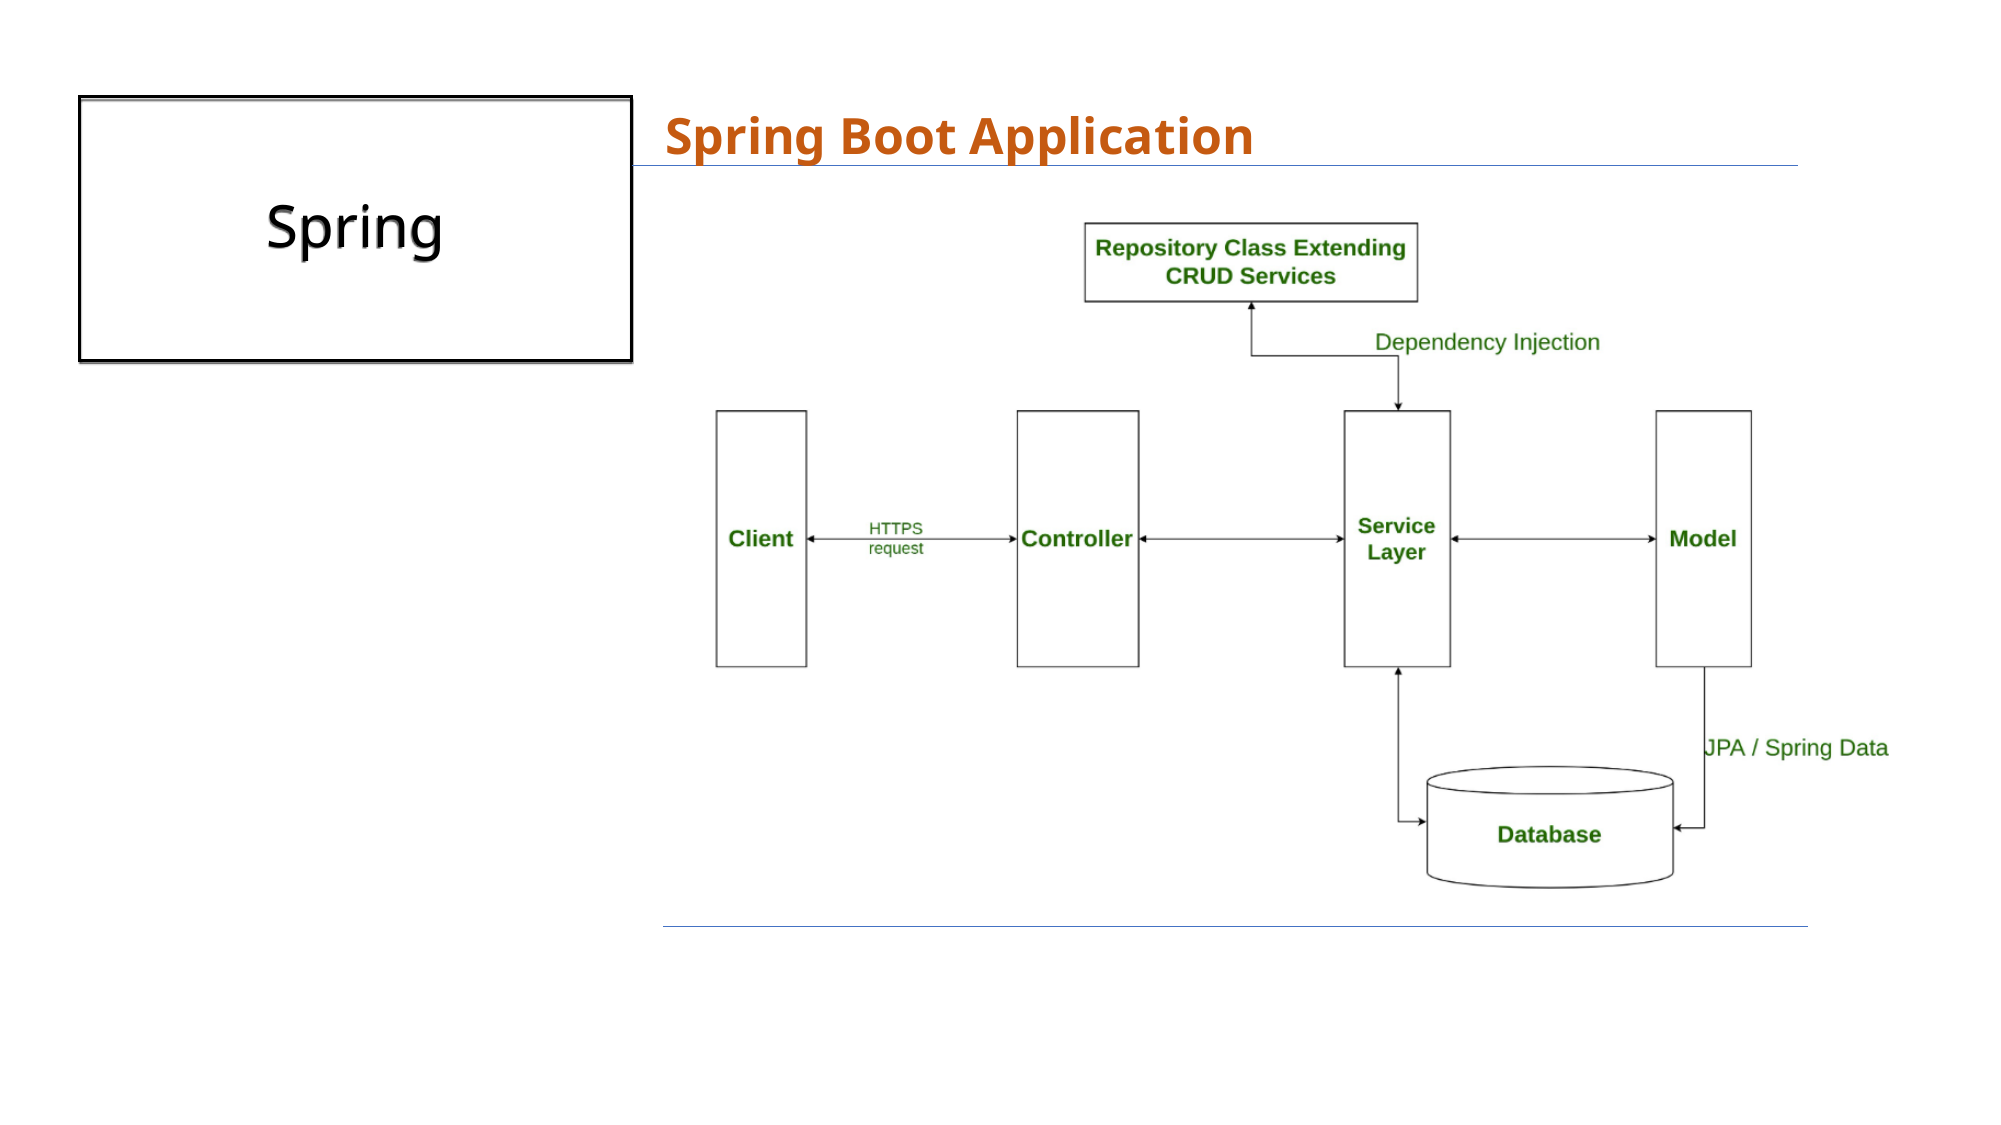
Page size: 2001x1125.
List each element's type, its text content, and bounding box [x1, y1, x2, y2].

text_box Spring Boot Application [649, 96, 1650, 173]
picture [709, 205, 1889, 891]
title Spring [79, 96, 632, 361]
